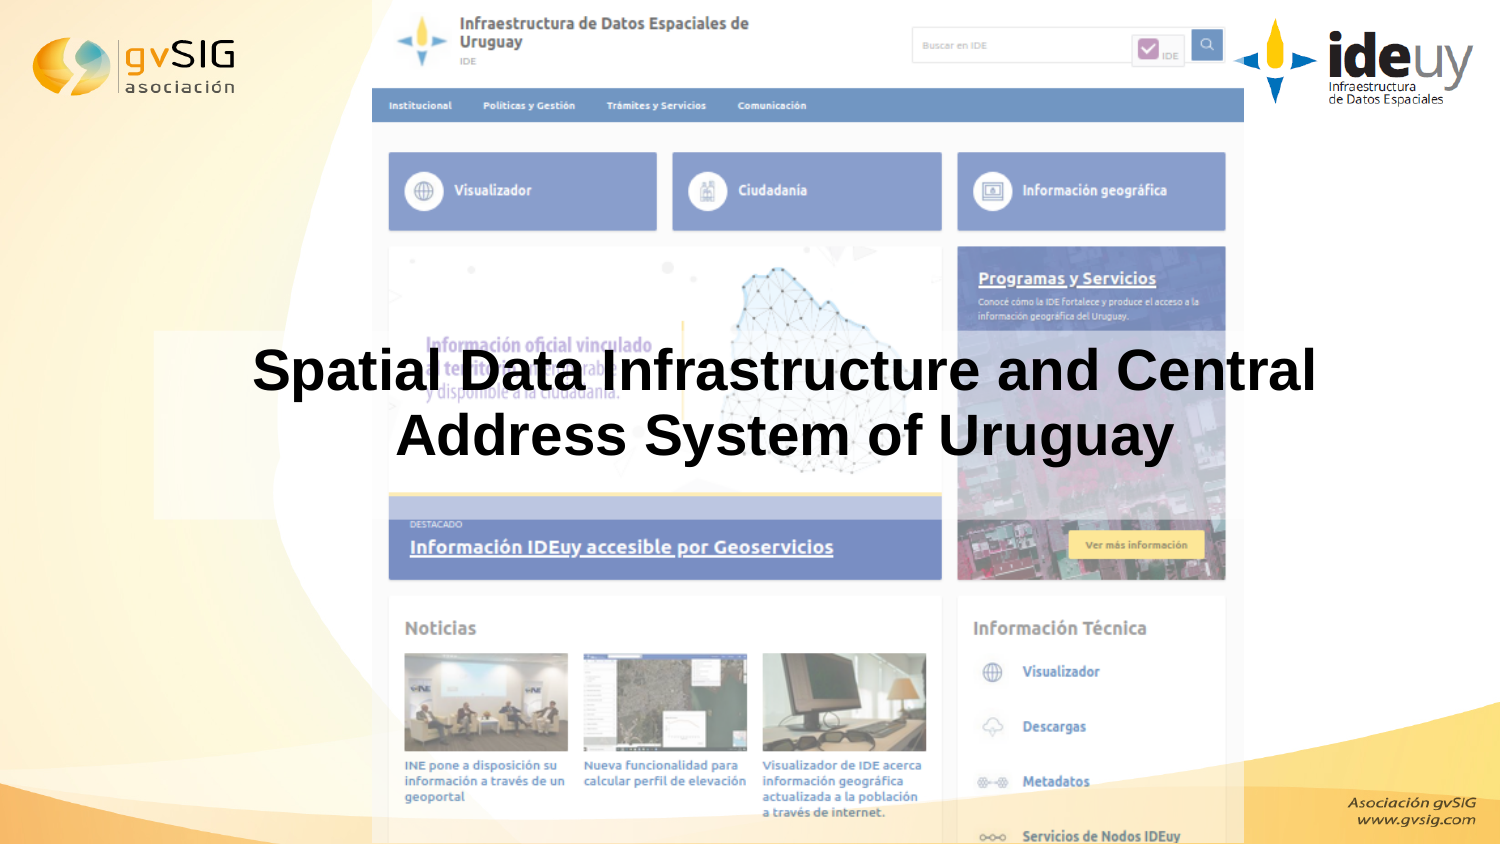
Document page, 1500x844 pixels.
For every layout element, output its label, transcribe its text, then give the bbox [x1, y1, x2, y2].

text_box Spatial Data Infrastructure and Central Address System of Uruguay [153, 330, 1418, 520]
picture [0, 0, 1500, 844]
